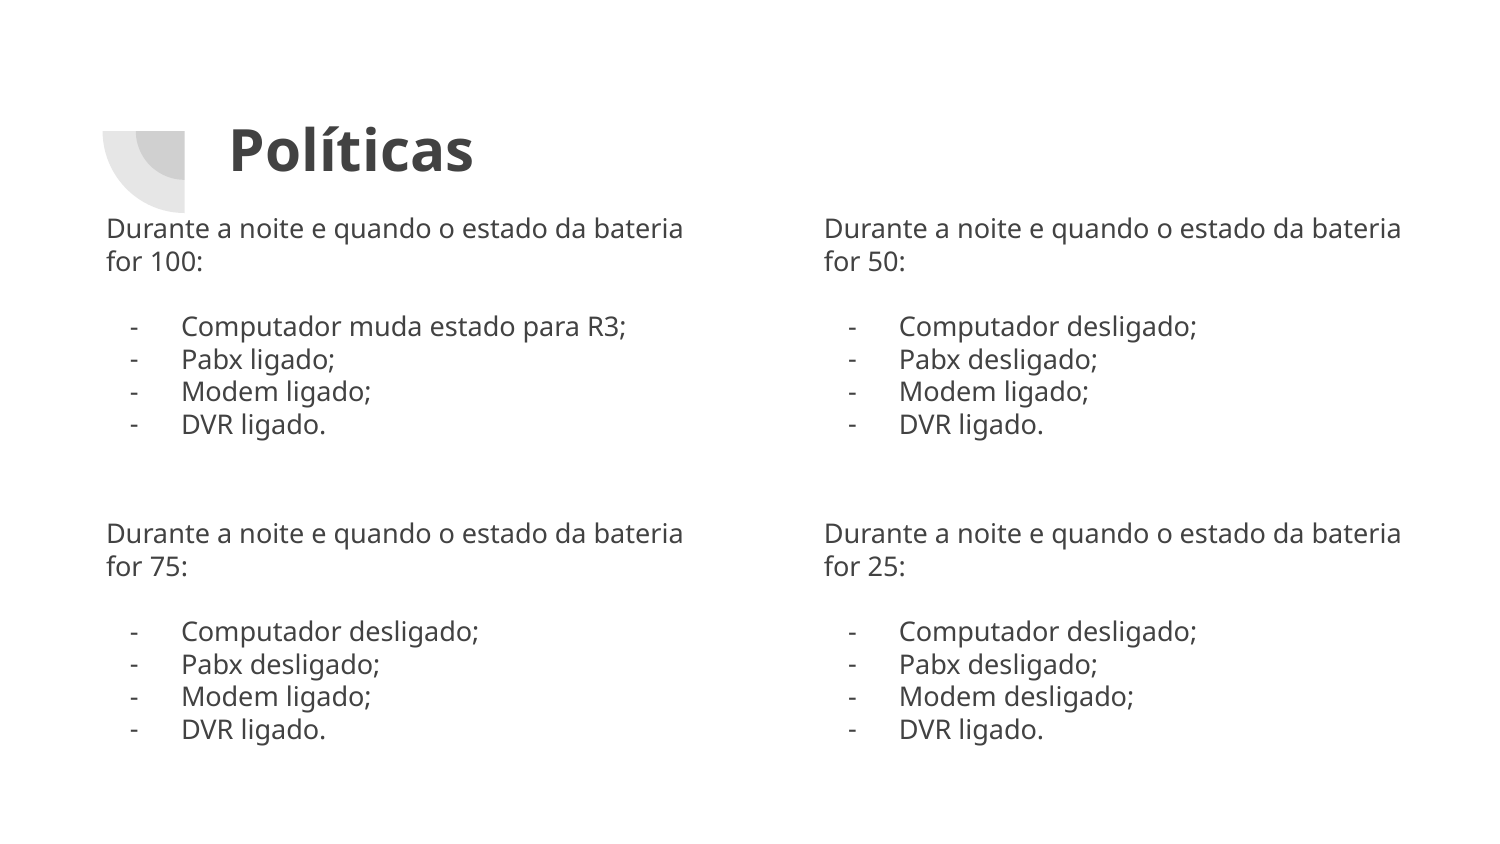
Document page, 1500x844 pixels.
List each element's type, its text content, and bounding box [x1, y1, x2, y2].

list Durante a noite e quando o estado da bateria for 50: Computador desligado; Pabx desligado; Modem ligado; DVR ligado. [809, 196, 1441, 501]
list Durante a noite e quando o estado da bateria for 25: Computador desligado; Pabx desligado; Modem desligado; DVR ligado. [809, 501, 1441, 807]
title Políticas [213, 98, 1368, 263]
list Durante a noite e quando o estado da bateria for 100: Computador muda estado para R3; Pabx ligado; Modem ligado; DVR ligado. [90, 196, 723, 501]
list Durante a noite e quando o estado da bateria for 75: Computador desligado; Pabx desligado; Modem ligado; DVR ligado. [90, 501, 723, 807]
